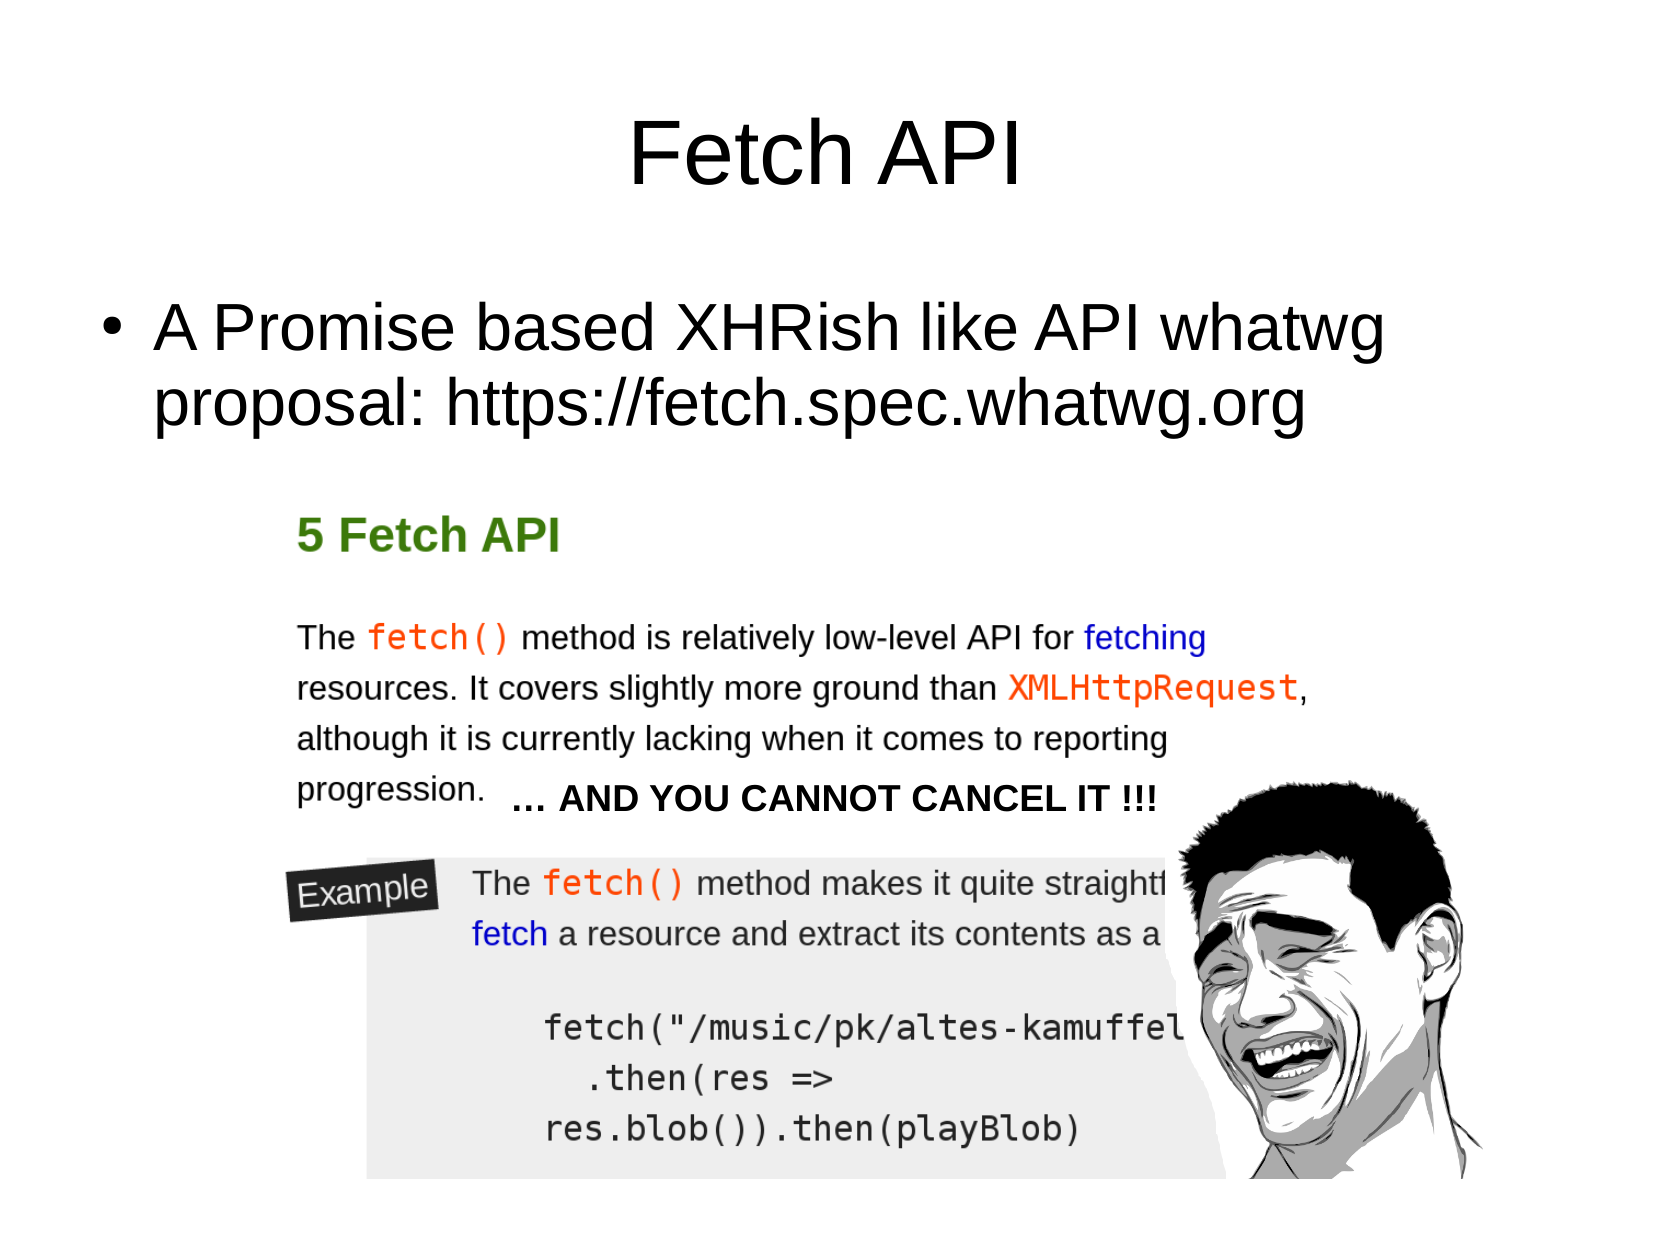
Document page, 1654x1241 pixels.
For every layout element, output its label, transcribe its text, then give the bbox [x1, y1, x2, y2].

title Fetch API [82, 49, 1571, 257]
text_box … AND YOU CANNOT CANCEL IT !!! [495, 769, 1165, 827]
picture [255, 464, 1501, 1179]
list A Promise based XHRish like API whatwg proposal: https://fetch.spec.whatwg.org [82, 290, 1571, 1010]
